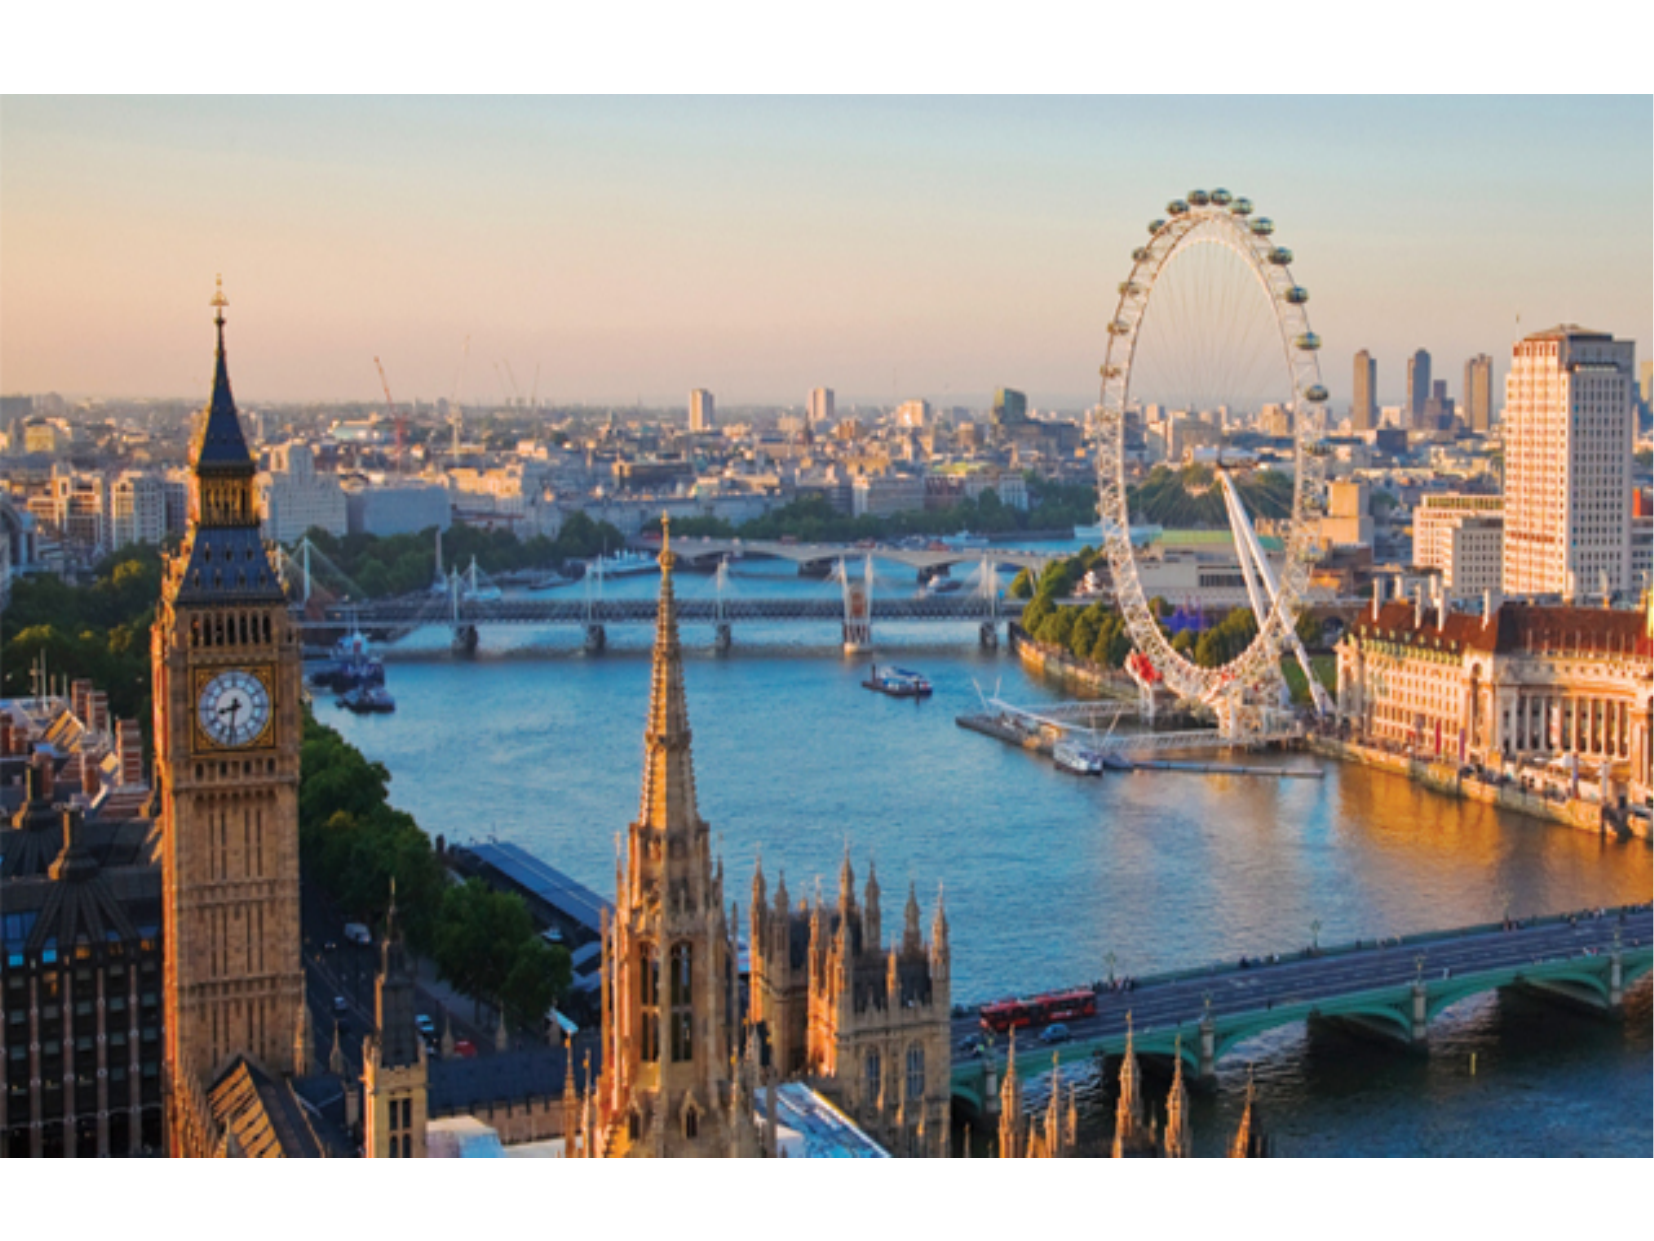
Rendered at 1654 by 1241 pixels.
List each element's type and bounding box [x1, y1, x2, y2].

picture [0, 94, 1654, 1158]
